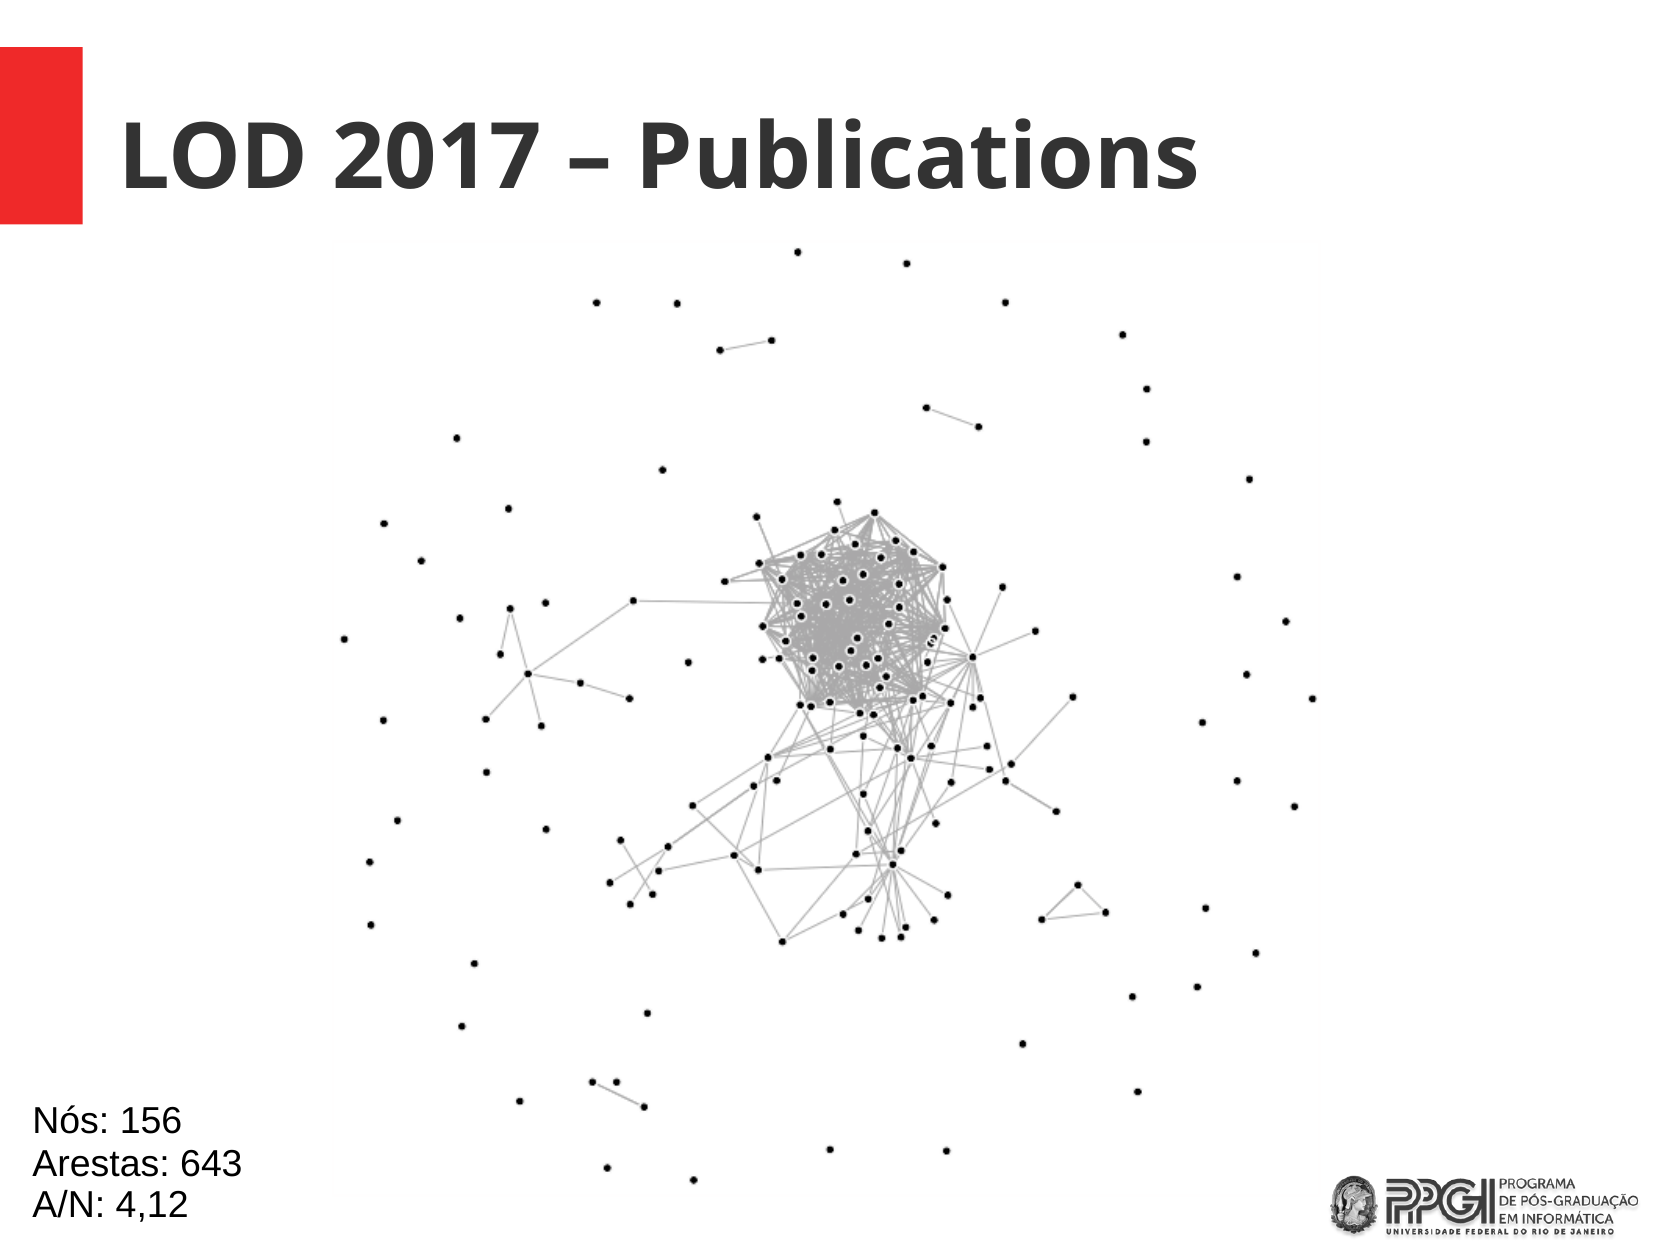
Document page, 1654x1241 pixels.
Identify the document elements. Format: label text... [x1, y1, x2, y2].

picture [332, 236, 1328, 1197]
text_box Nós: 156 Arestas: 643 A/N: 4,12 [17, 1092, 258, 1232]
title LOD 2017 – Publications [118, 49, 1571, 257]
